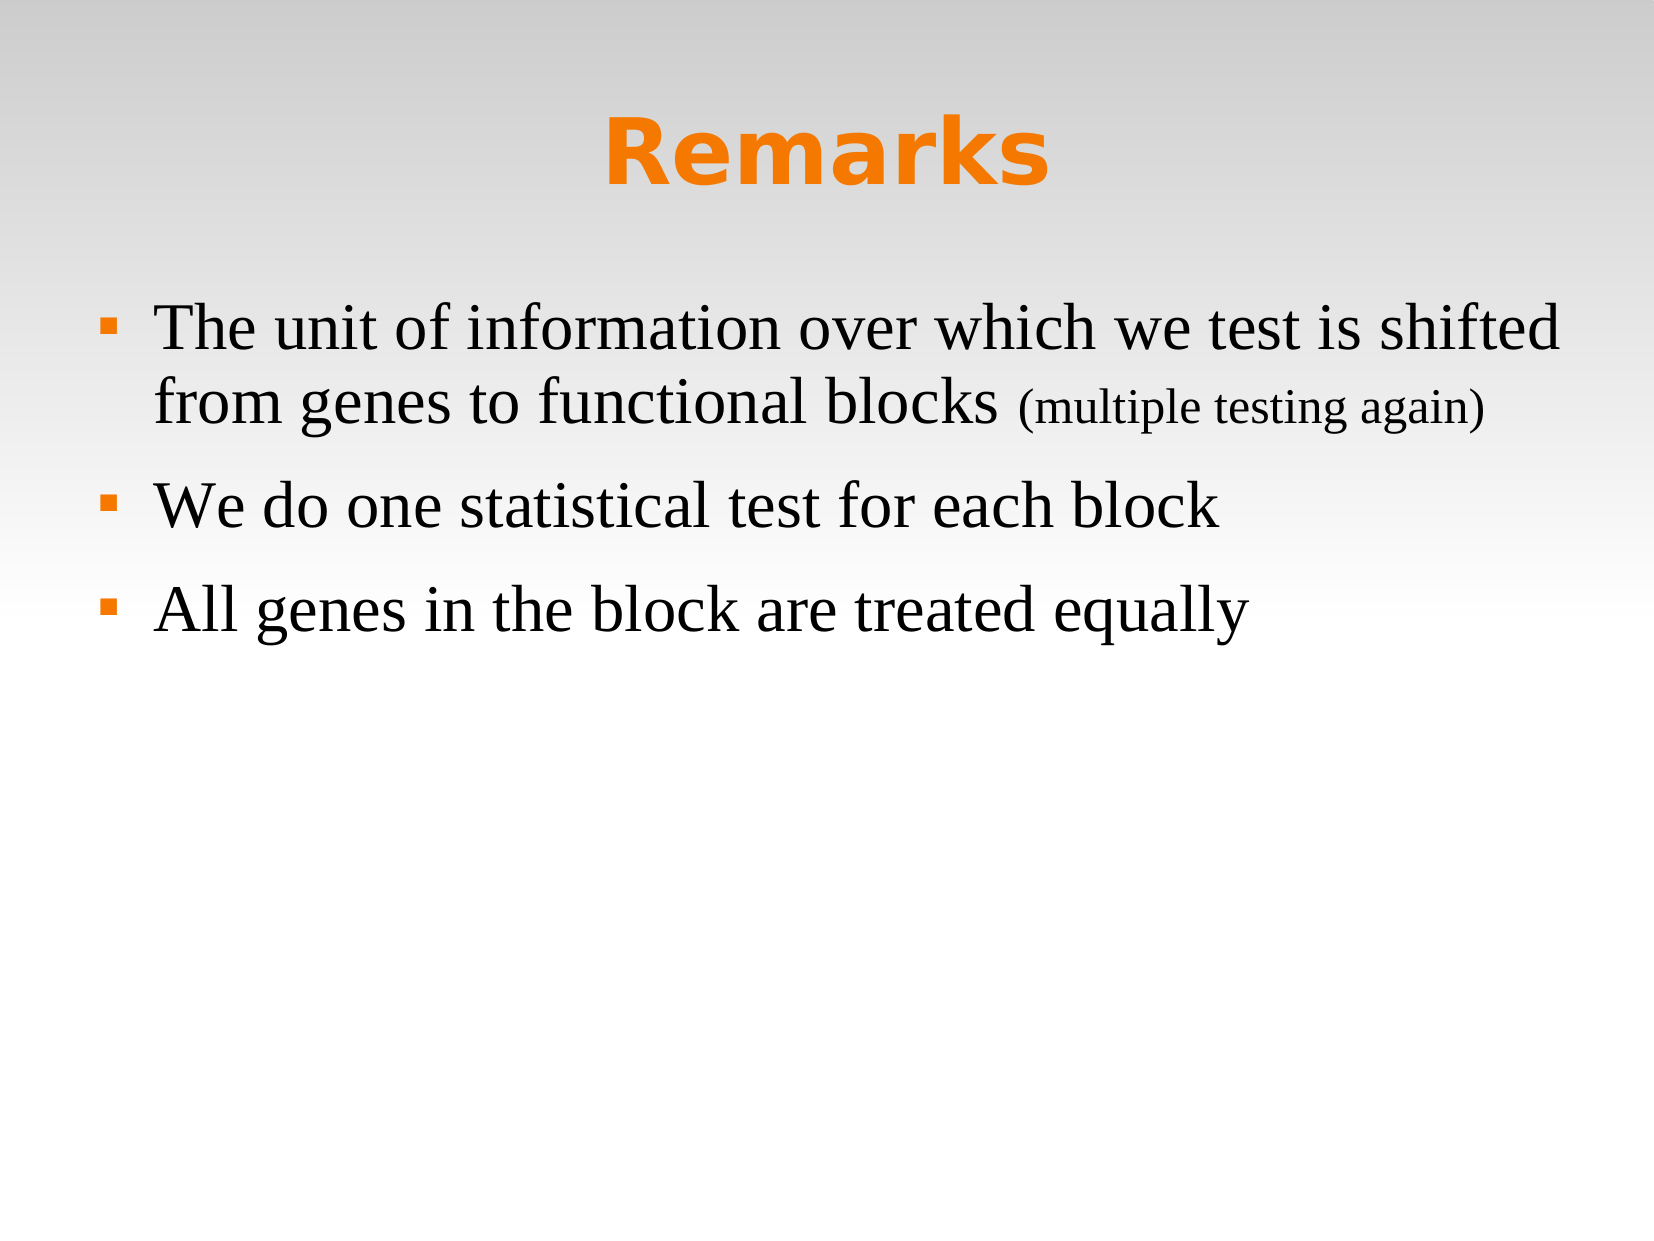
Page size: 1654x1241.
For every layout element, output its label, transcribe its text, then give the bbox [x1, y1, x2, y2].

list The unit of information over which we test is shifted from genes to functional blocks (multiple testing again) We do one statistical test for each block All genes in the block are treated equally [82, 290, 1571, 1094]
title Remarks [82, 49, 1571, 257]
